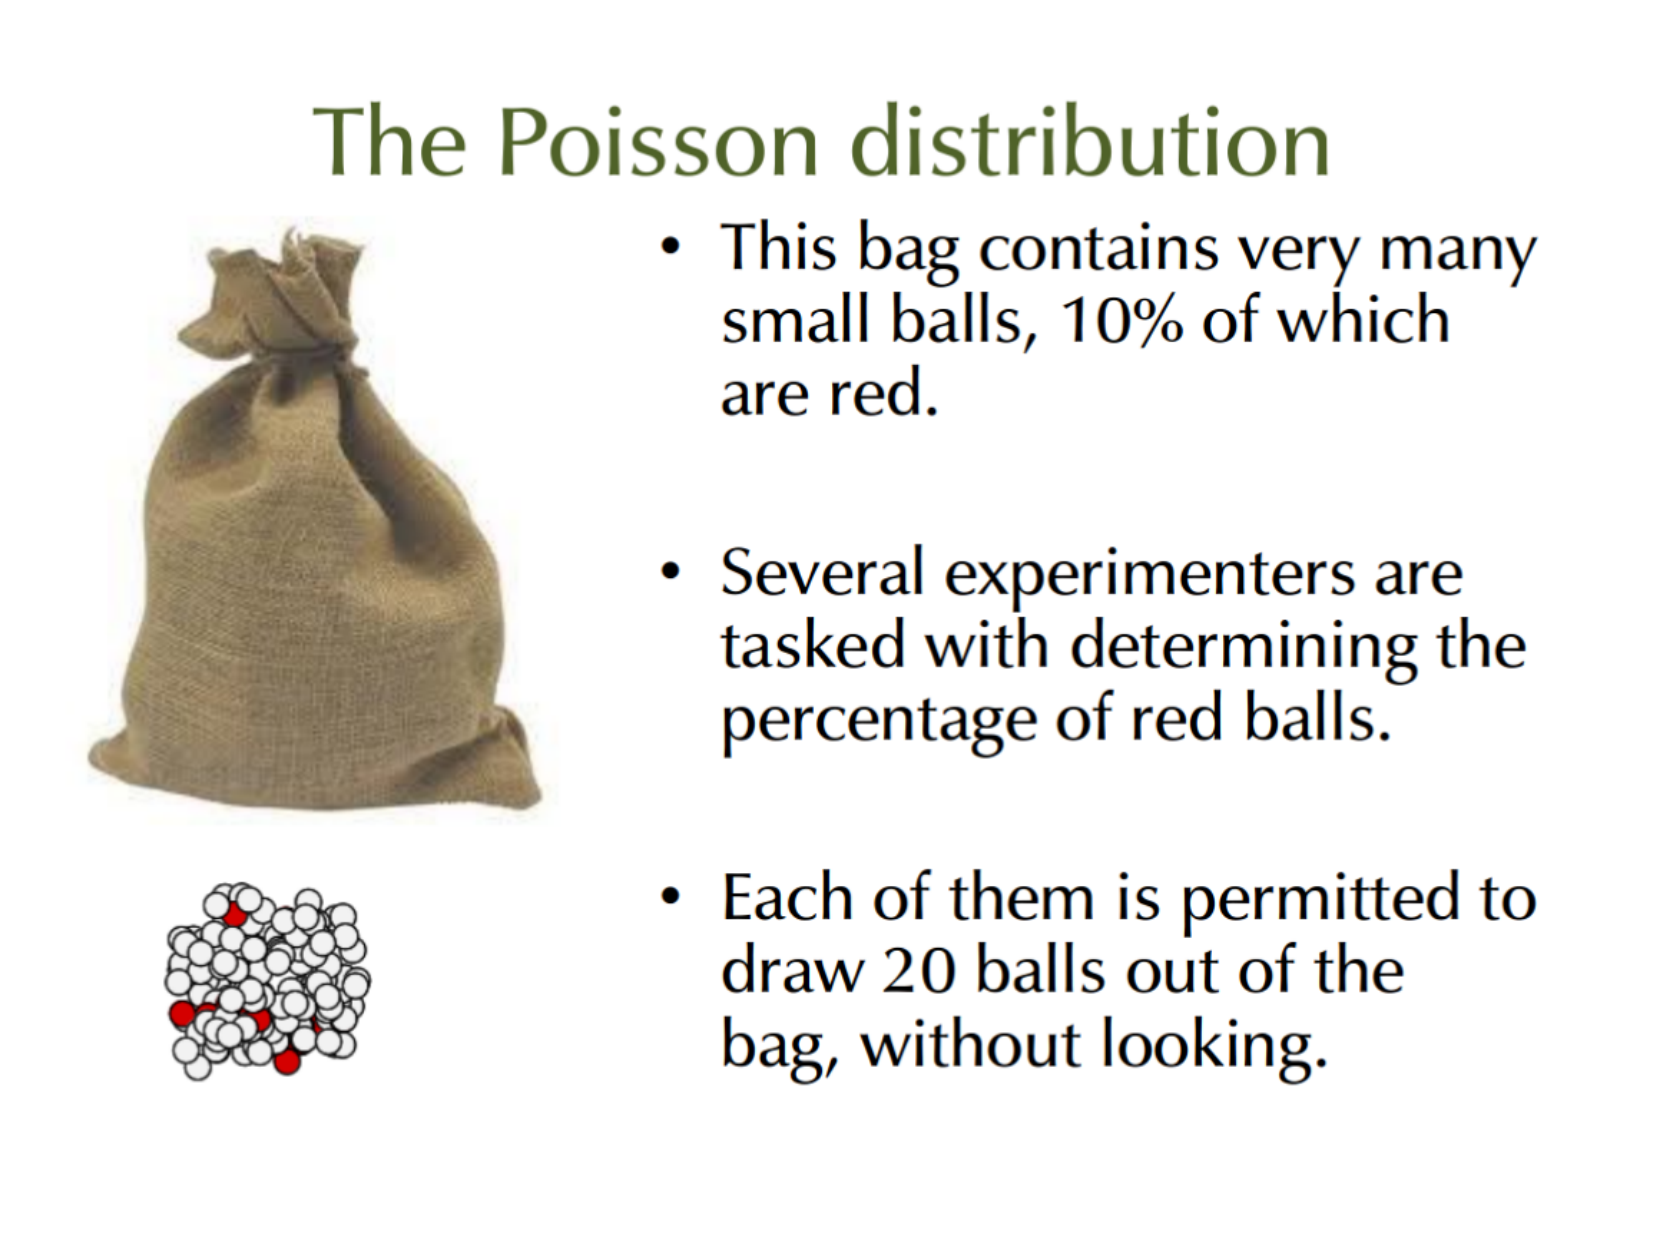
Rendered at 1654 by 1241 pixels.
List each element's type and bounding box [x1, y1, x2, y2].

picture [31, 40, 1608, 1173]
